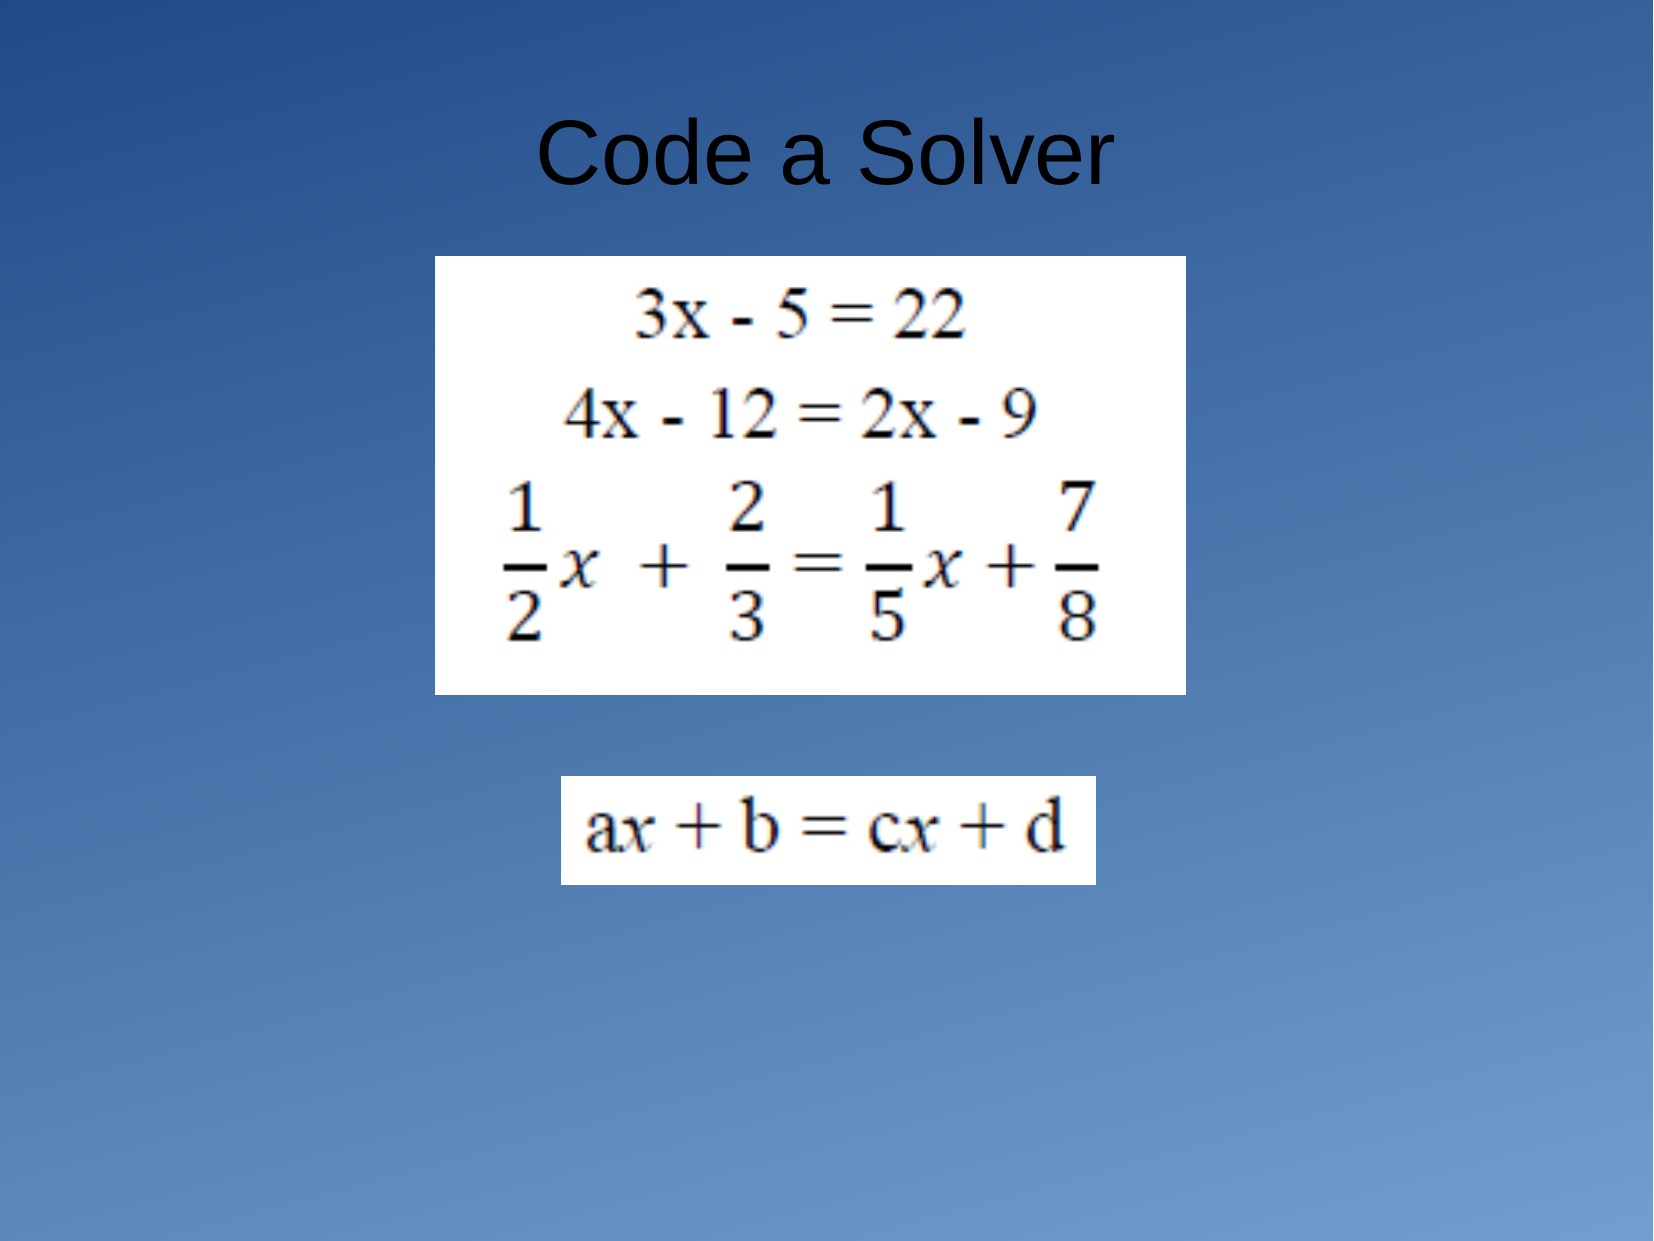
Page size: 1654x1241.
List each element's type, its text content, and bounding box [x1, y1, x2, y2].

picture [435, 256, 1186, 695]
title Code a Solver [82, 49, 1571, 257]
picture [561, 776, 1096, 886]
